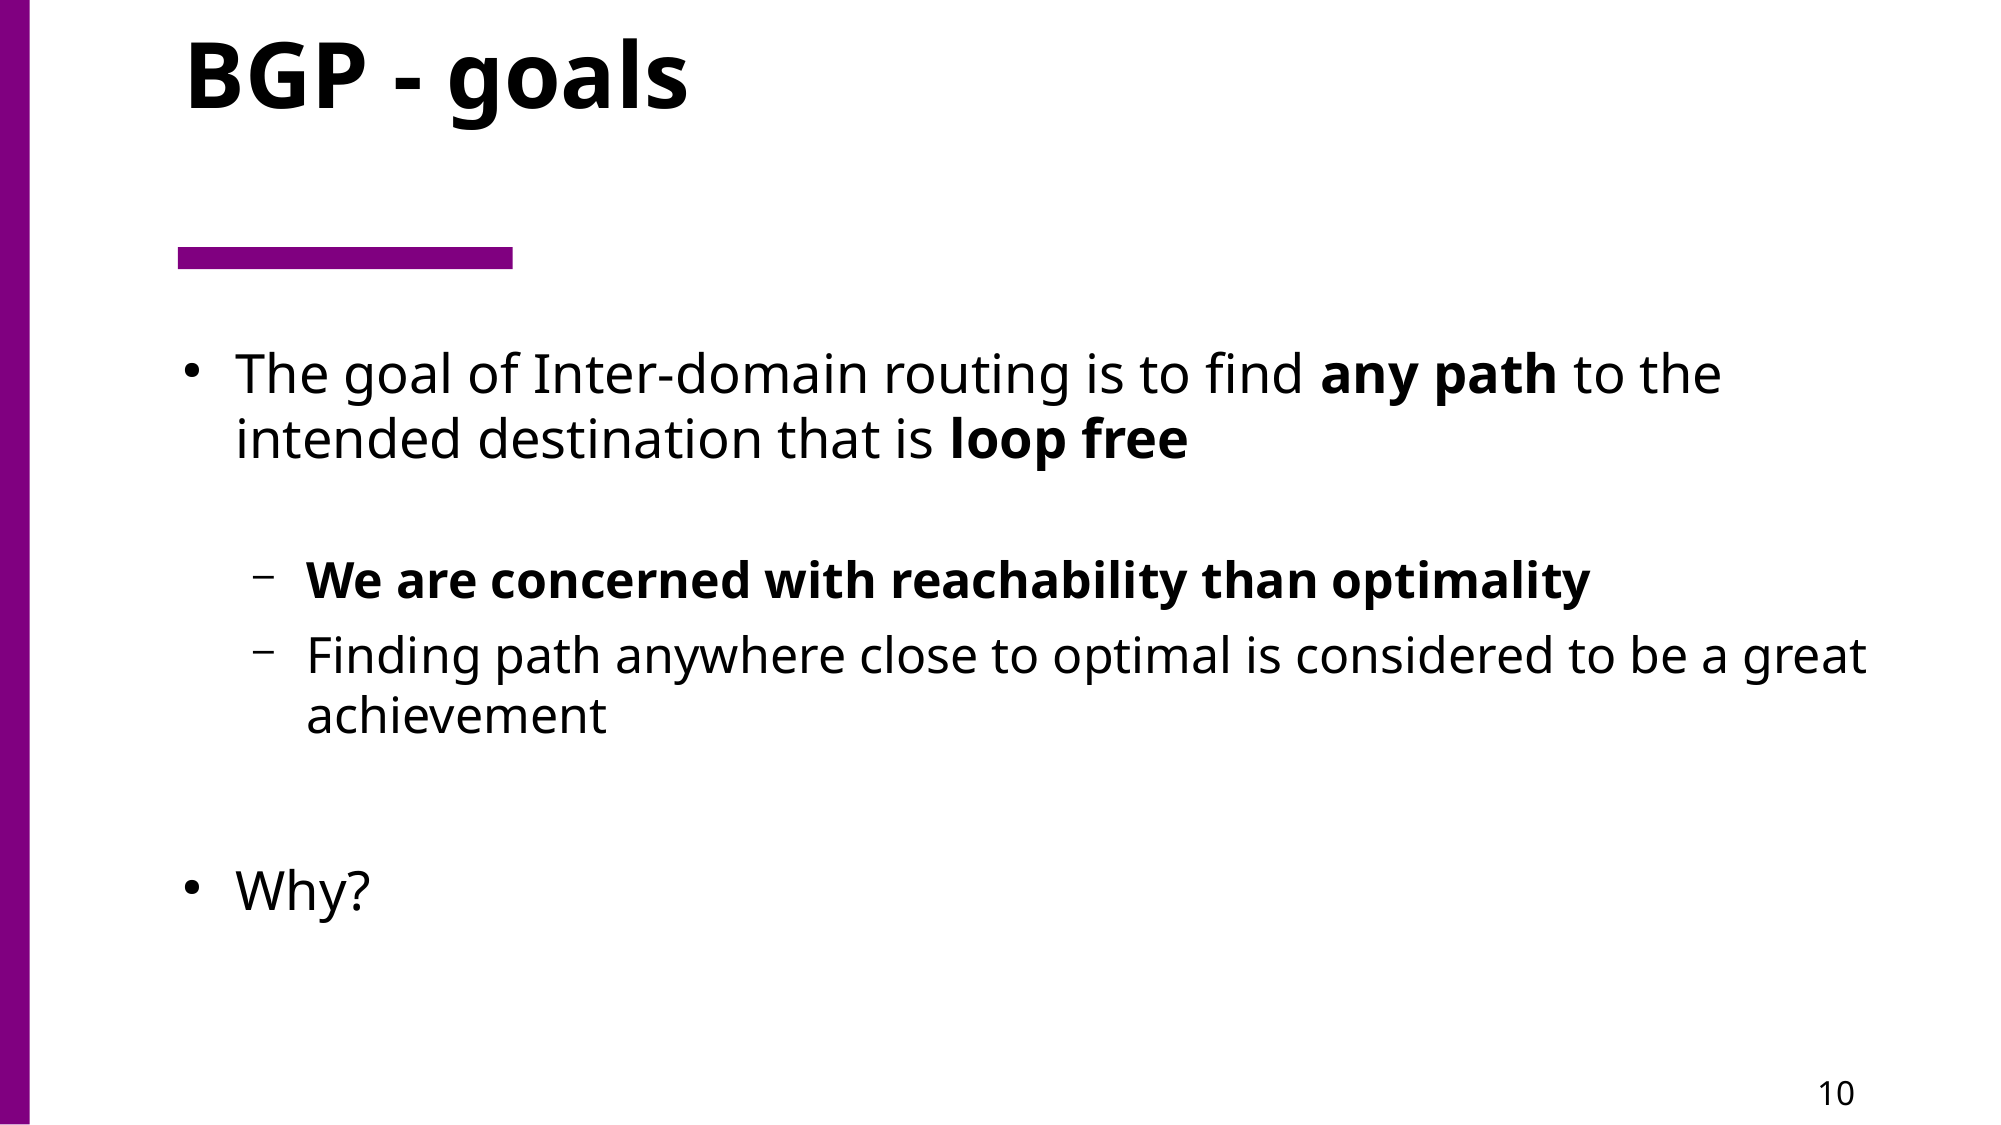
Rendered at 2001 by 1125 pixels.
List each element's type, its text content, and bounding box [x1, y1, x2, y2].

title BGP - goals [133, 9, 1946, 135]
list The goal of Inter-domain routing is to find any path to the intended destination that is loop free We are concerned with reachability than optimality Finding path anywhere close to optimal is considered to be a great achievement Why? [149, 184, 1959, 1024]
